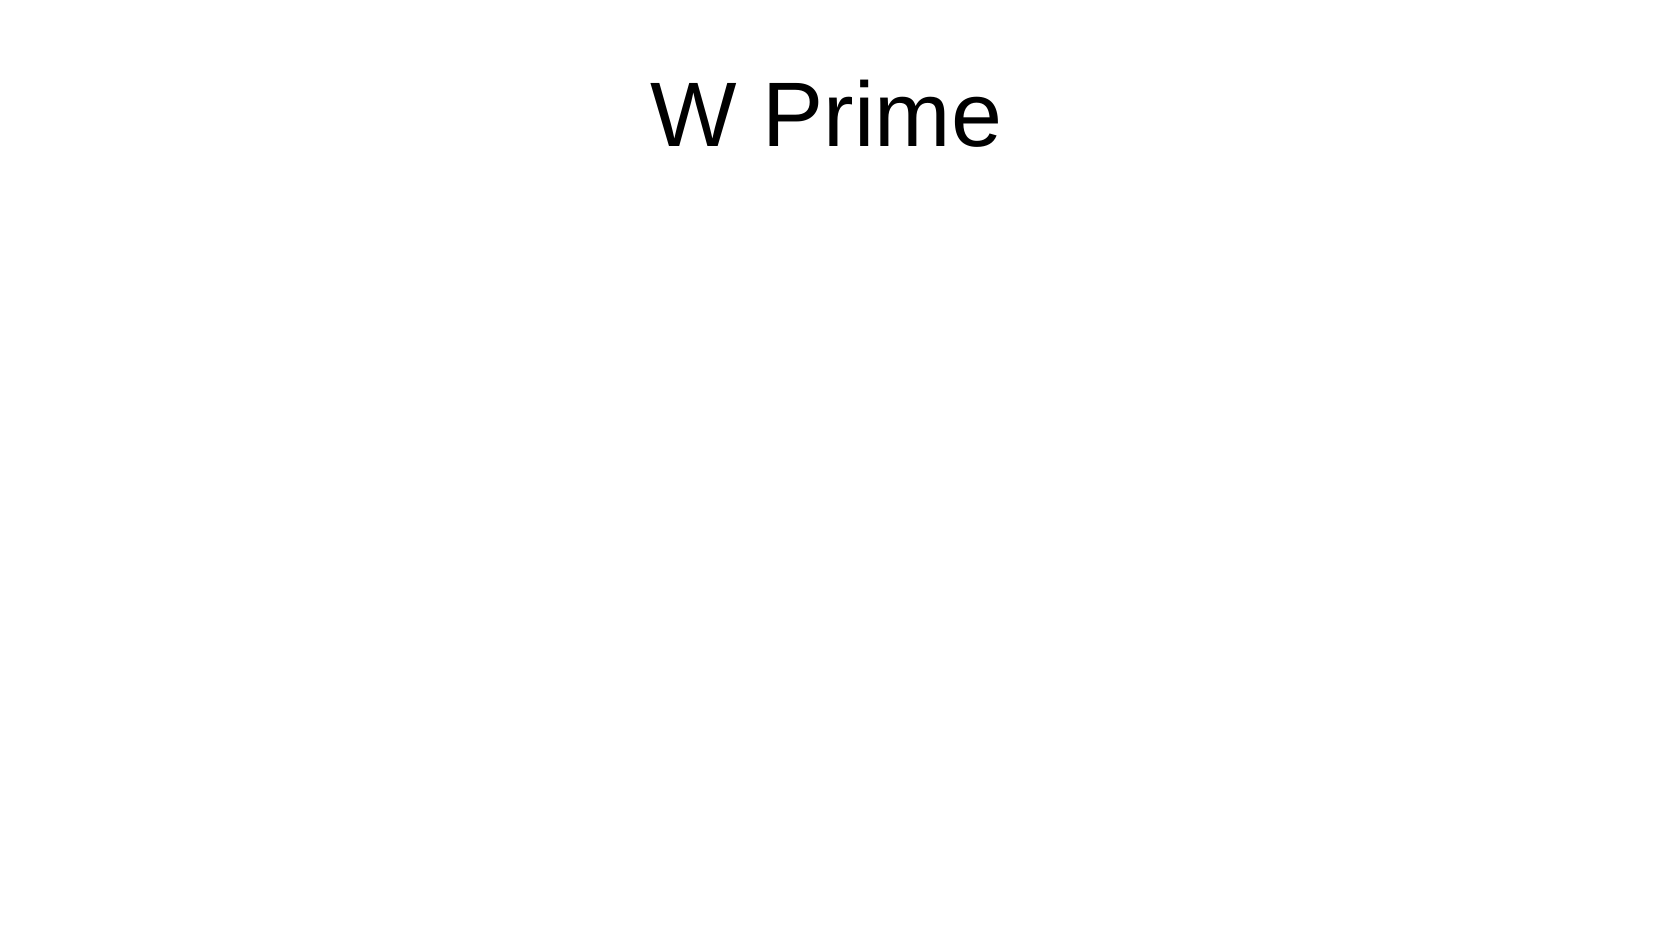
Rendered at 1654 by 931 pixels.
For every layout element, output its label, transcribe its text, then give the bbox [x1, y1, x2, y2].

title W Prime [82, 37, 1571, 193]
